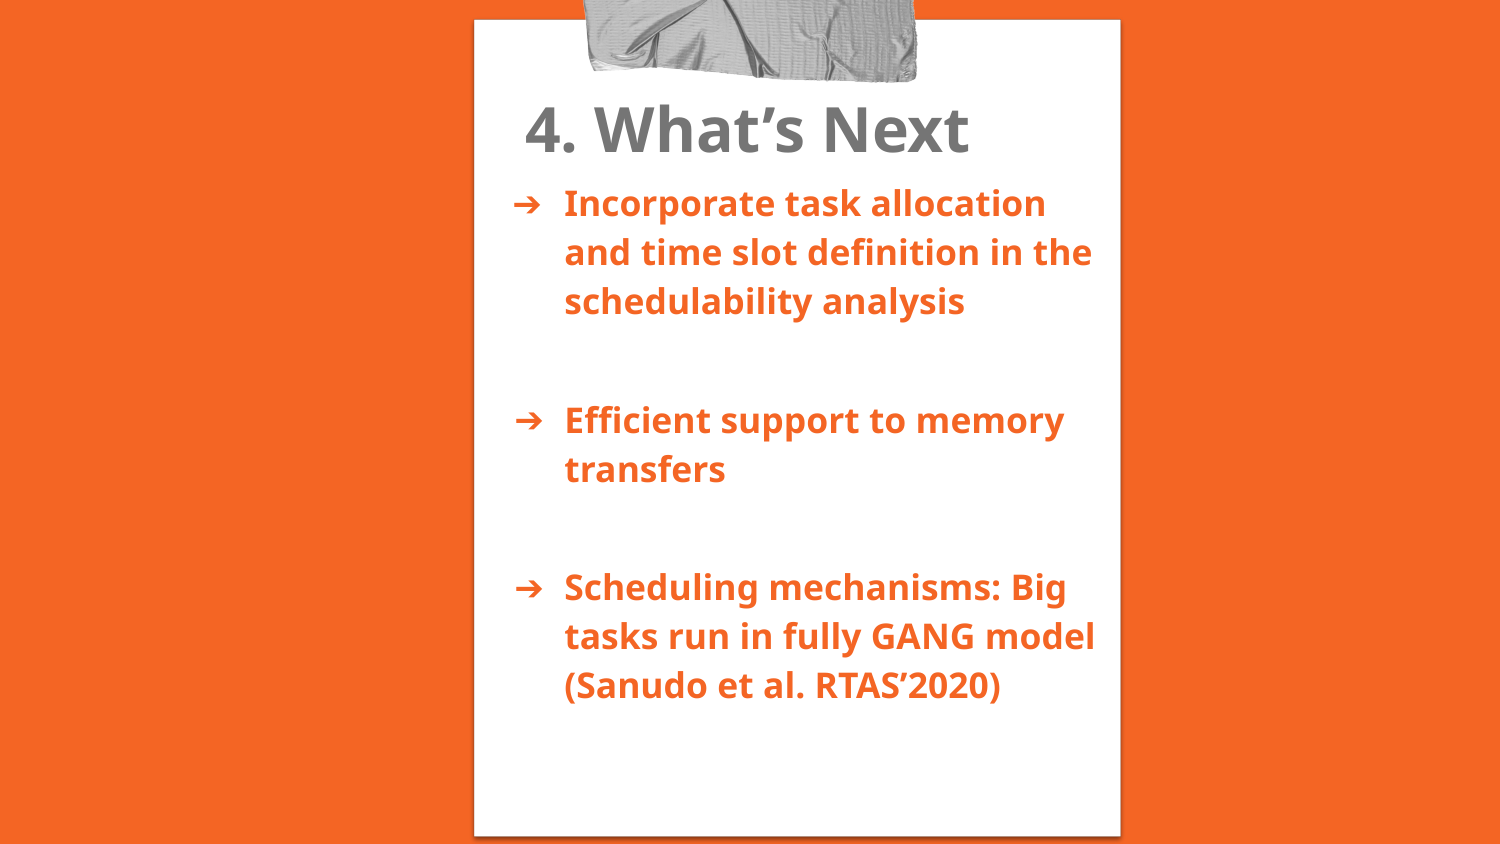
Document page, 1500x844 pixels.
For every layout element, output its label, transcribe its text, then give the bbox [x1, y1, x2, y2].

picture [448, 0, 1147, 844]
list Incorporate task allocation and time slot definition in the schedulability analysis Efficient support to memory transfers Scheduling mechanisms: Big tasks run in fully GANG model (Sanudo et al. RTAS’2020) [474, 84, 1119, 844]
text_box 4. What’s Next [509, 54, 1074, 84]
